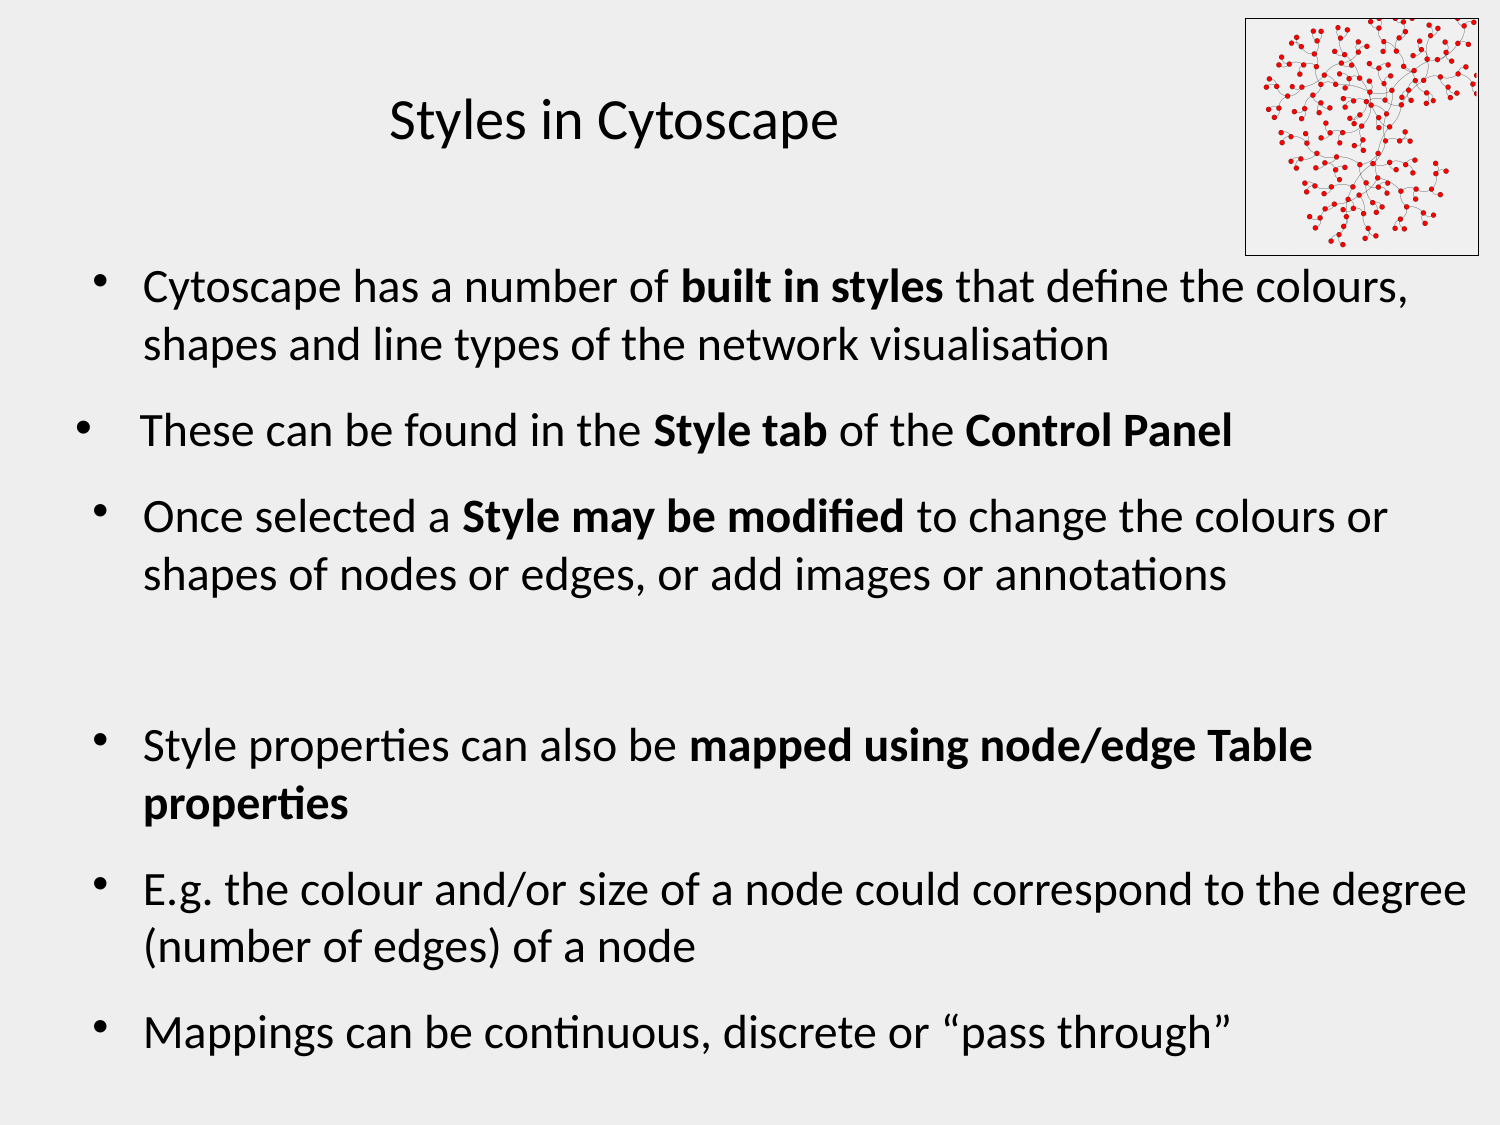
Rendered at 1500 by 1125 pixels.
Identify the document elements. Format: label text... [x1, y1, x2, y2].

picture [1246, 19, 1478, 255]
text_box Cytoscape has a number of built in styles that define the colours, shapes and line types of the network visualisation These can be found in the Style tab of the Control Panel Once selected a Style may be modified to change the colours or shapes of nodes or edges, or add images or annotations Style properties can also be mapped using node/edge Table properties E.g. the colour and/or size of a node could correspond to the degree (number of edges) of a node Mappings can be continuous, discrete or “pass through” [74, 254, 1470, 1065]
text_box Styles in Cytoscape [0, 80, 1290, 151]
